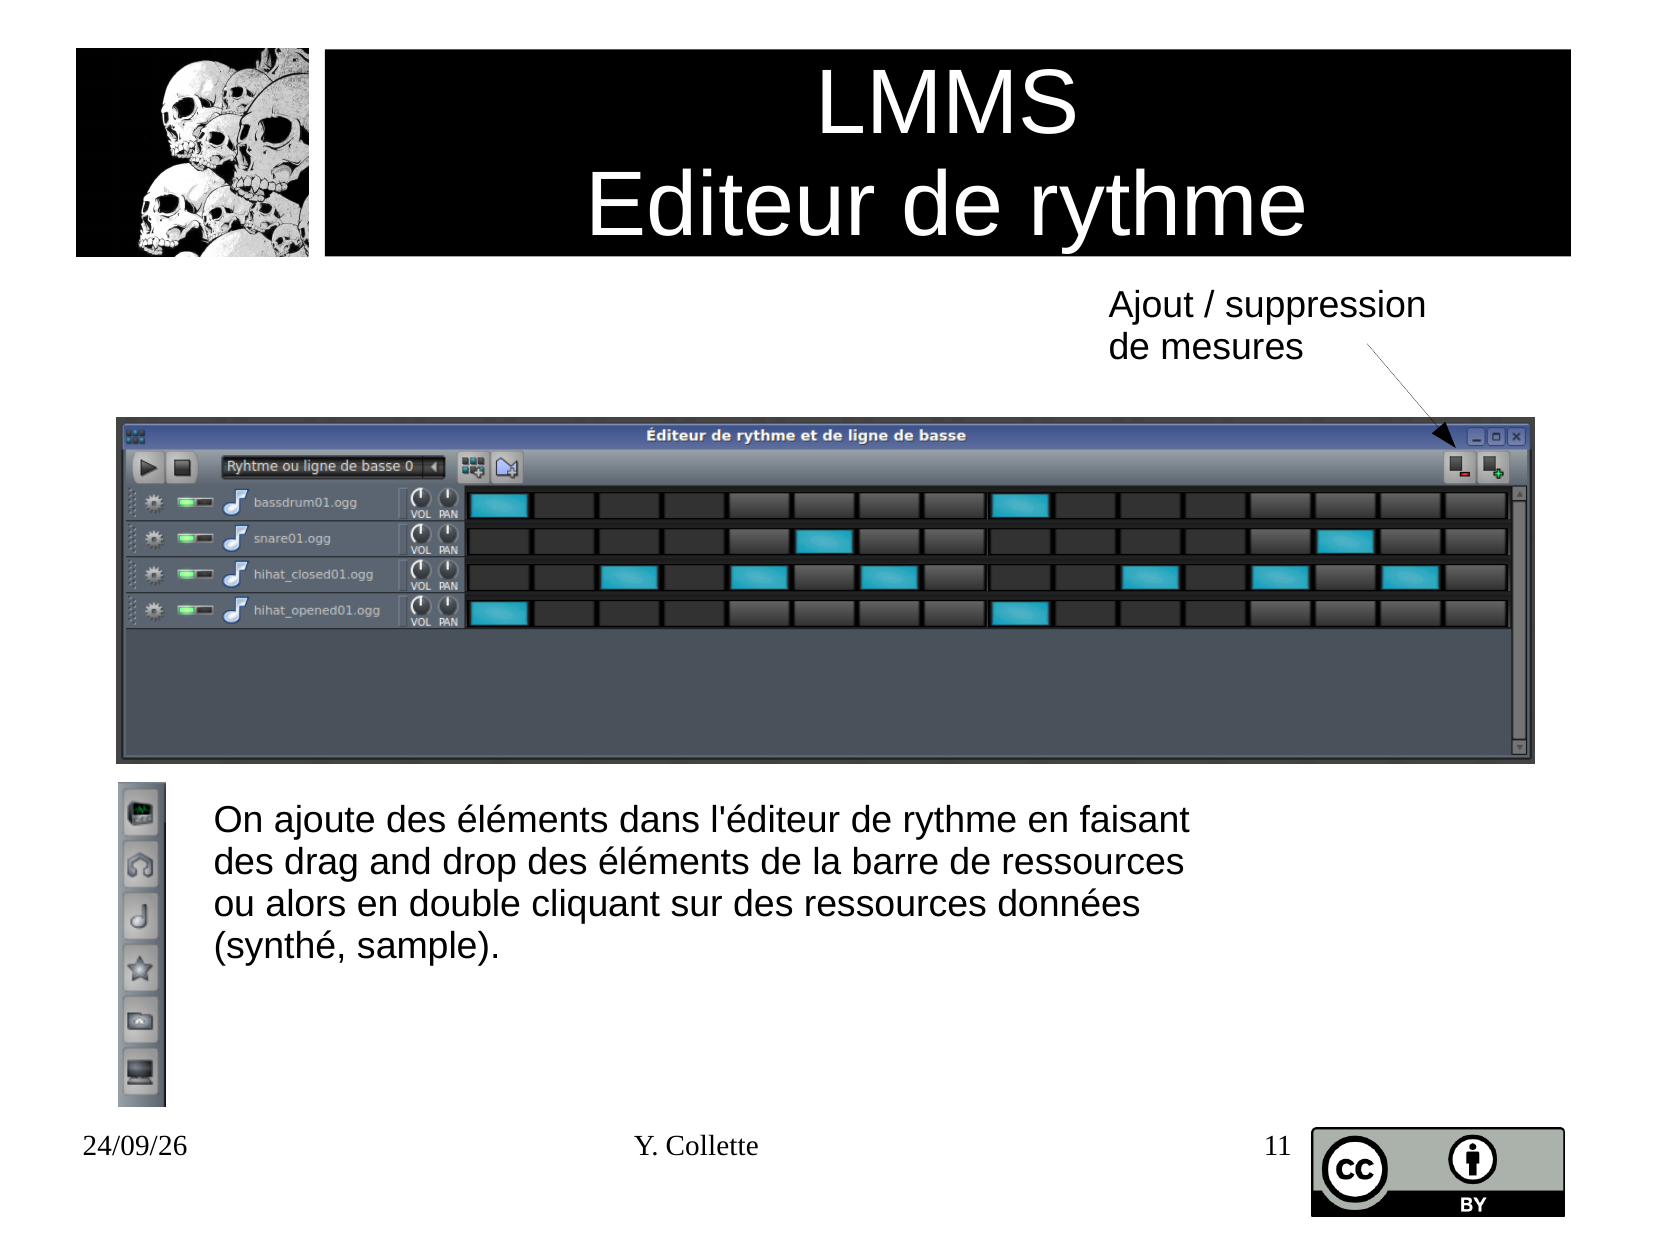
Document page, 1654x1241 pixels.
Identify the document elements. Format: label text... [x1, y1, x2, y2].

picture [1311, 1127, 1565, 1217]
text_box On ajoute des éléments dans l'éditeur de rythme en faisant des drag and drop des éléments de la barre de ressources ou alors en double cliquant sur des ressources données (synthé, sample). [198, 790, 1215, 1016]
picture [76, 48, 309, 257]
text_box Ajout / suppression de mesures [1093, 276, 1446, 375]
picture [118, 782, 166, 1107]
title LMMS Editeur de rythme [324, 49, 1571, 257]
picture [116, 417, 1535, 765]
